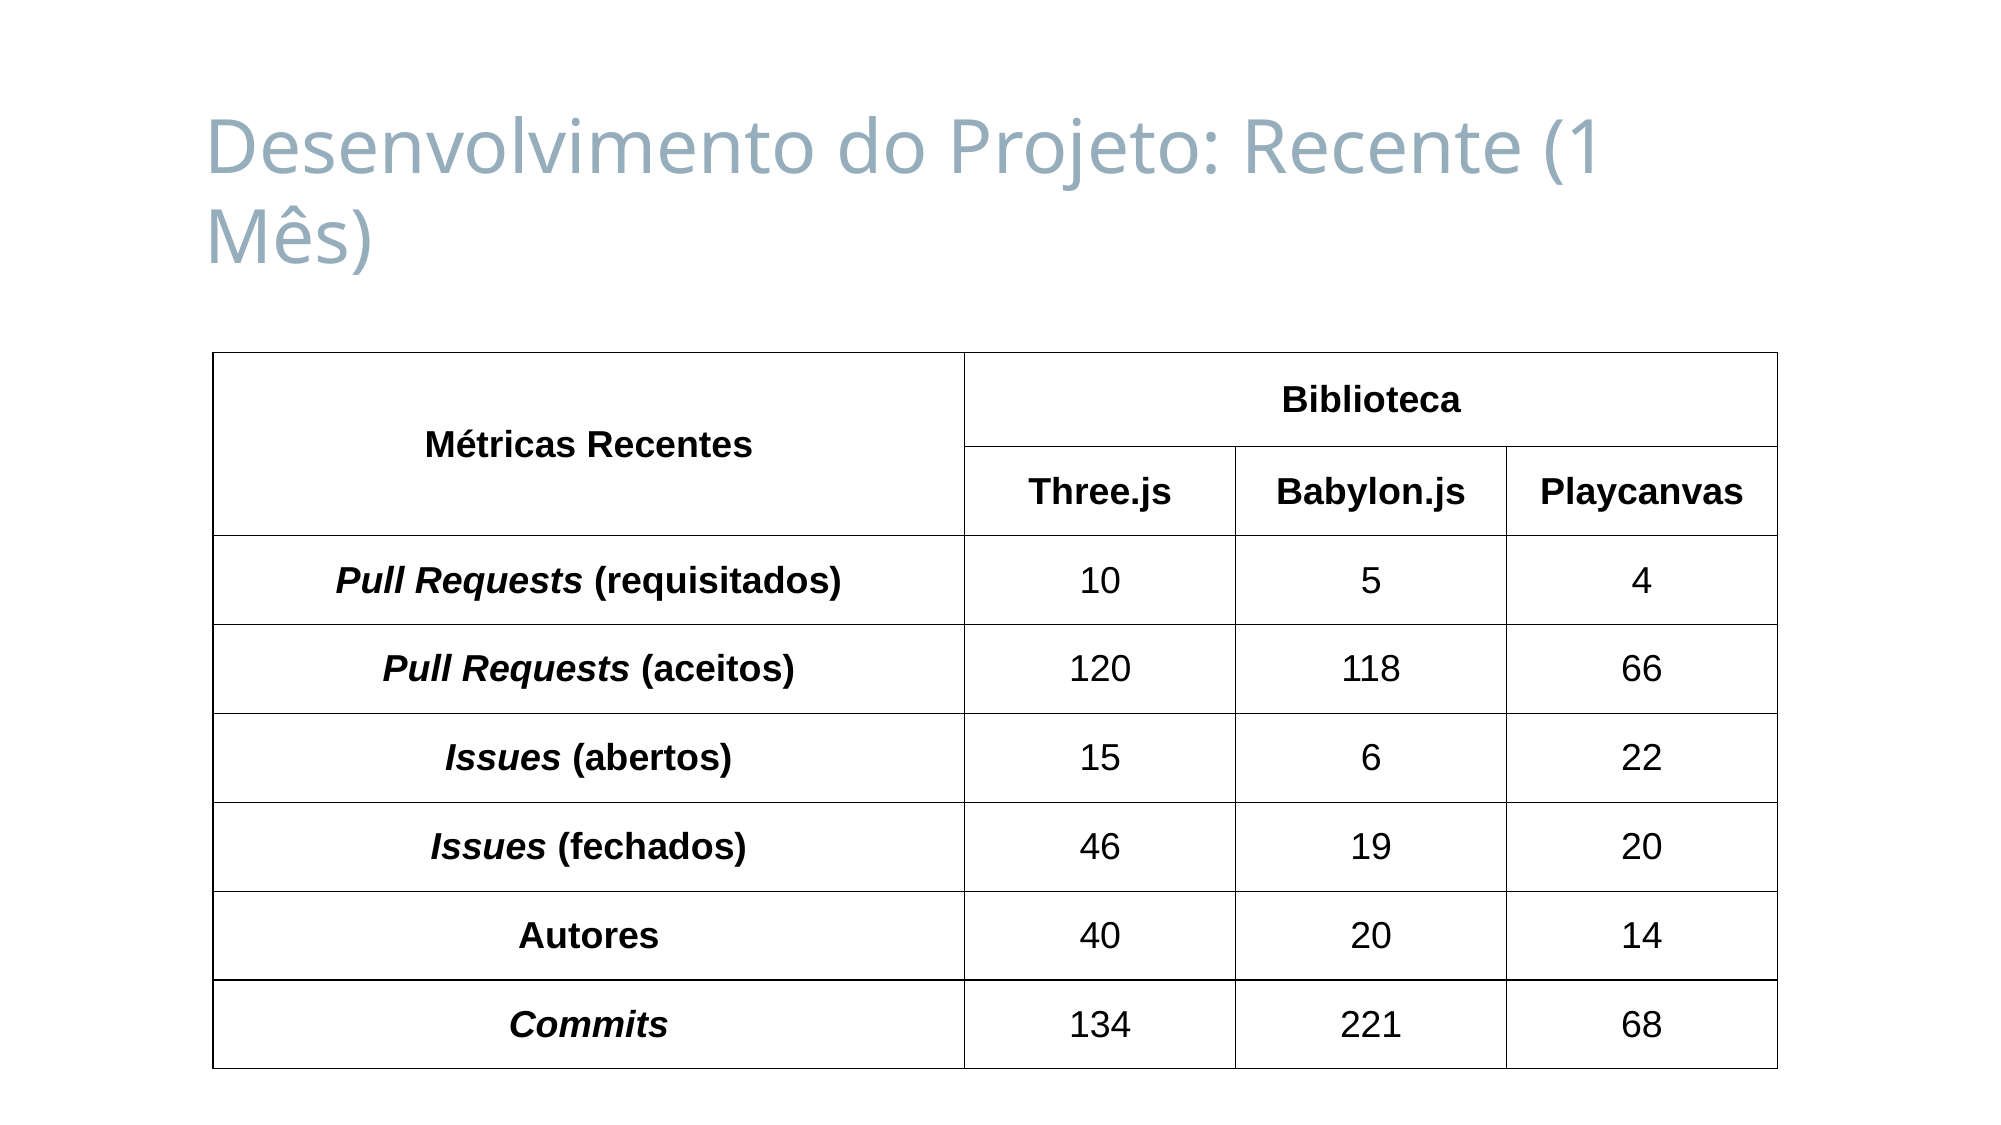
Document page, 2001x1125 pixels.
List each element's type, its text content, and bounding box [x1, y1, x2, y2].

table_cell Commits [214, 981, 964, 1068]
table_cell 221 [1236, 981, 1506, 1068]
table_cell Issues (fechados) [214, 803, 964, 891]
table_cell 19 [1236, 803, 1506, 891]
table_cell Babylon.js [1236, 447, 1506, 535]
table_cell 20 [1236, 892, 1506, 979]
table_cell 40 [965, 892, 1235, 979]
table_cell 14 [1507, 892, 1777, 979]
table_cell Autores [214, 892, 964, 979]
table_header Biblioteca [965, 353, 1777, 446]
table_cell Three.js [965, 447, 1235, 535]
table_cell Playcanvas [1507, 447, 1777, 535]
table_cell Pull Requests (requisitados) [214, 536, 964, 624]
table_cell 46 [965, 803, 1235, 891]
table_cell 20 [1507, 803, 1777, 891]
table_cell 5 [1236, 536, 1506, 624]
title Desenvolvimento do Projeto: Recente (1 Mês) [189, 130, 1627, 247]
table_cell 4 [1507, 536, 1777, 624]
table_cell 10 [965, 536, 1235, 624]
table_cell Pull Requests (aceitos) [214, 625, 964, 713]
table_cell 6 [1236, 714, 1506, 802]
table_cell 22 [1507, 714, 1777, 802]
table_cell 68 [1507, 981, 1777, 1068]
table_cell 15 [965, 714, 1235, 802]
table_header Métricas Recentes [214, 353, 964, 535]
table_cell 118 [1236, 625, 1506, 713]
table_cell 66 [1507, 625, 1777, 713]
table_cell 120 [965, 625, 1235, 713]
table_cell 134 [965, 981, 1235, 1068]
table_cell Issues (abertos) [214, 714, 964, 802]
